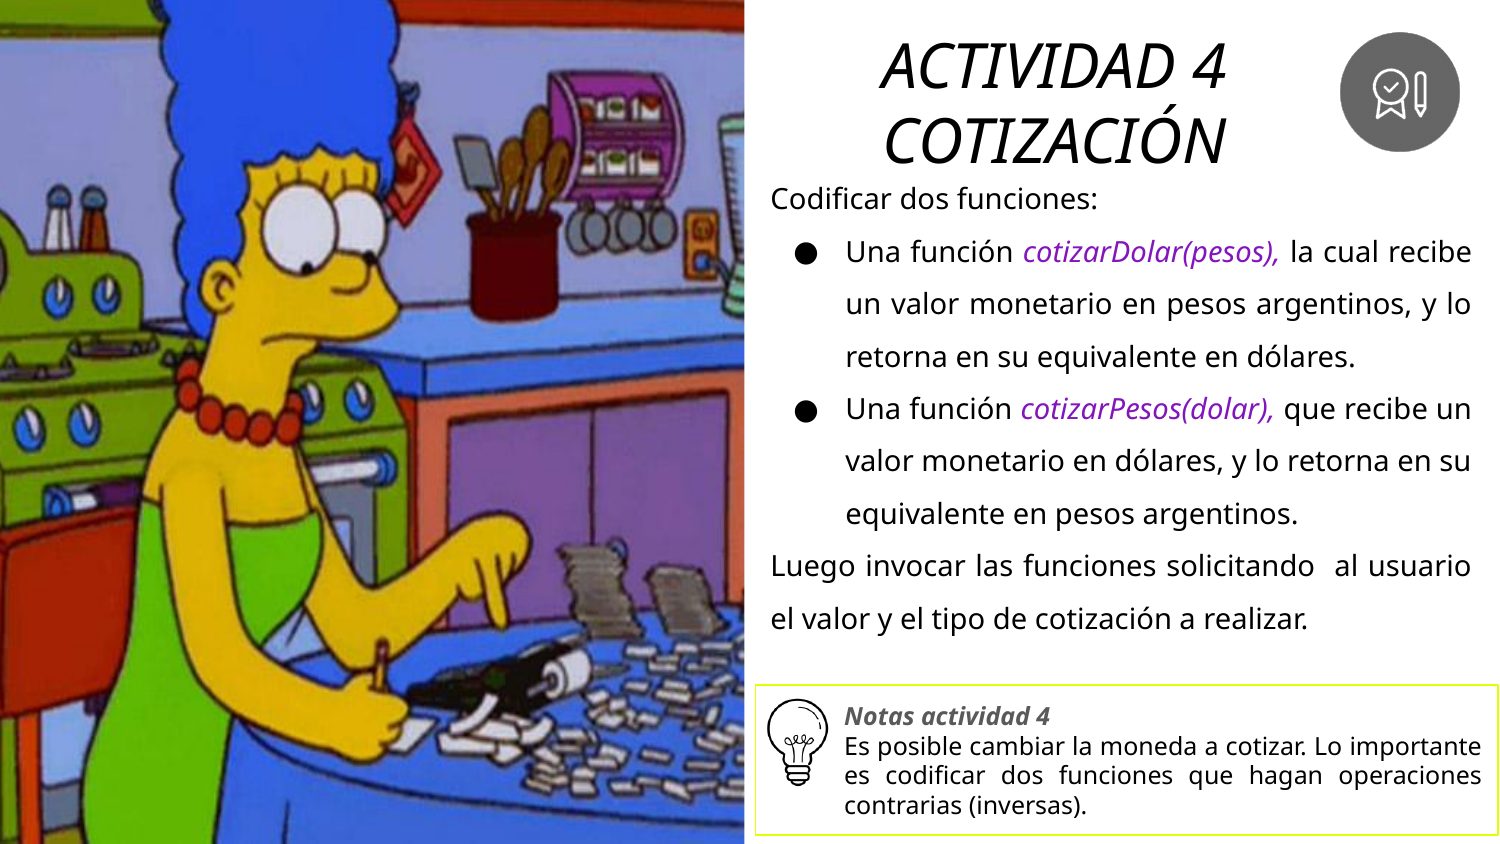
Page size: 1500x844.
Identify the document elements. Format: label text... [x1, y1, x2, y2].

picture [1340, 32, 1460, 152]
picture [762, 694, 830, 787]
text_box Notas actividad 4 Es posible cambiar la moneda a cotizar. Lo importante es codificar dos funciones que hagan operaciones contrarias (inversas). [755, 684, 1498, 835]
text_box Codificar dos funciones: Una función cotizarDolar(pesos), la cual recibe un valor monetario en pesos argentinos, y lo retorna en su equivalente en dólares. Una función cotizarPesos(dolar), que recibe un valor monetario en dólares, y lo retorna en su equivalente en pesos argentinos. Luego invocar las funciones solicitando al usuario el valor y el tipo de cotización a realizar. [755, 148, 1488, 684]
text_box ACTIVIDAD 4 COTIZACIÓN [745, 10, 1365, 173]
picture [0, 0, 745, 844]
